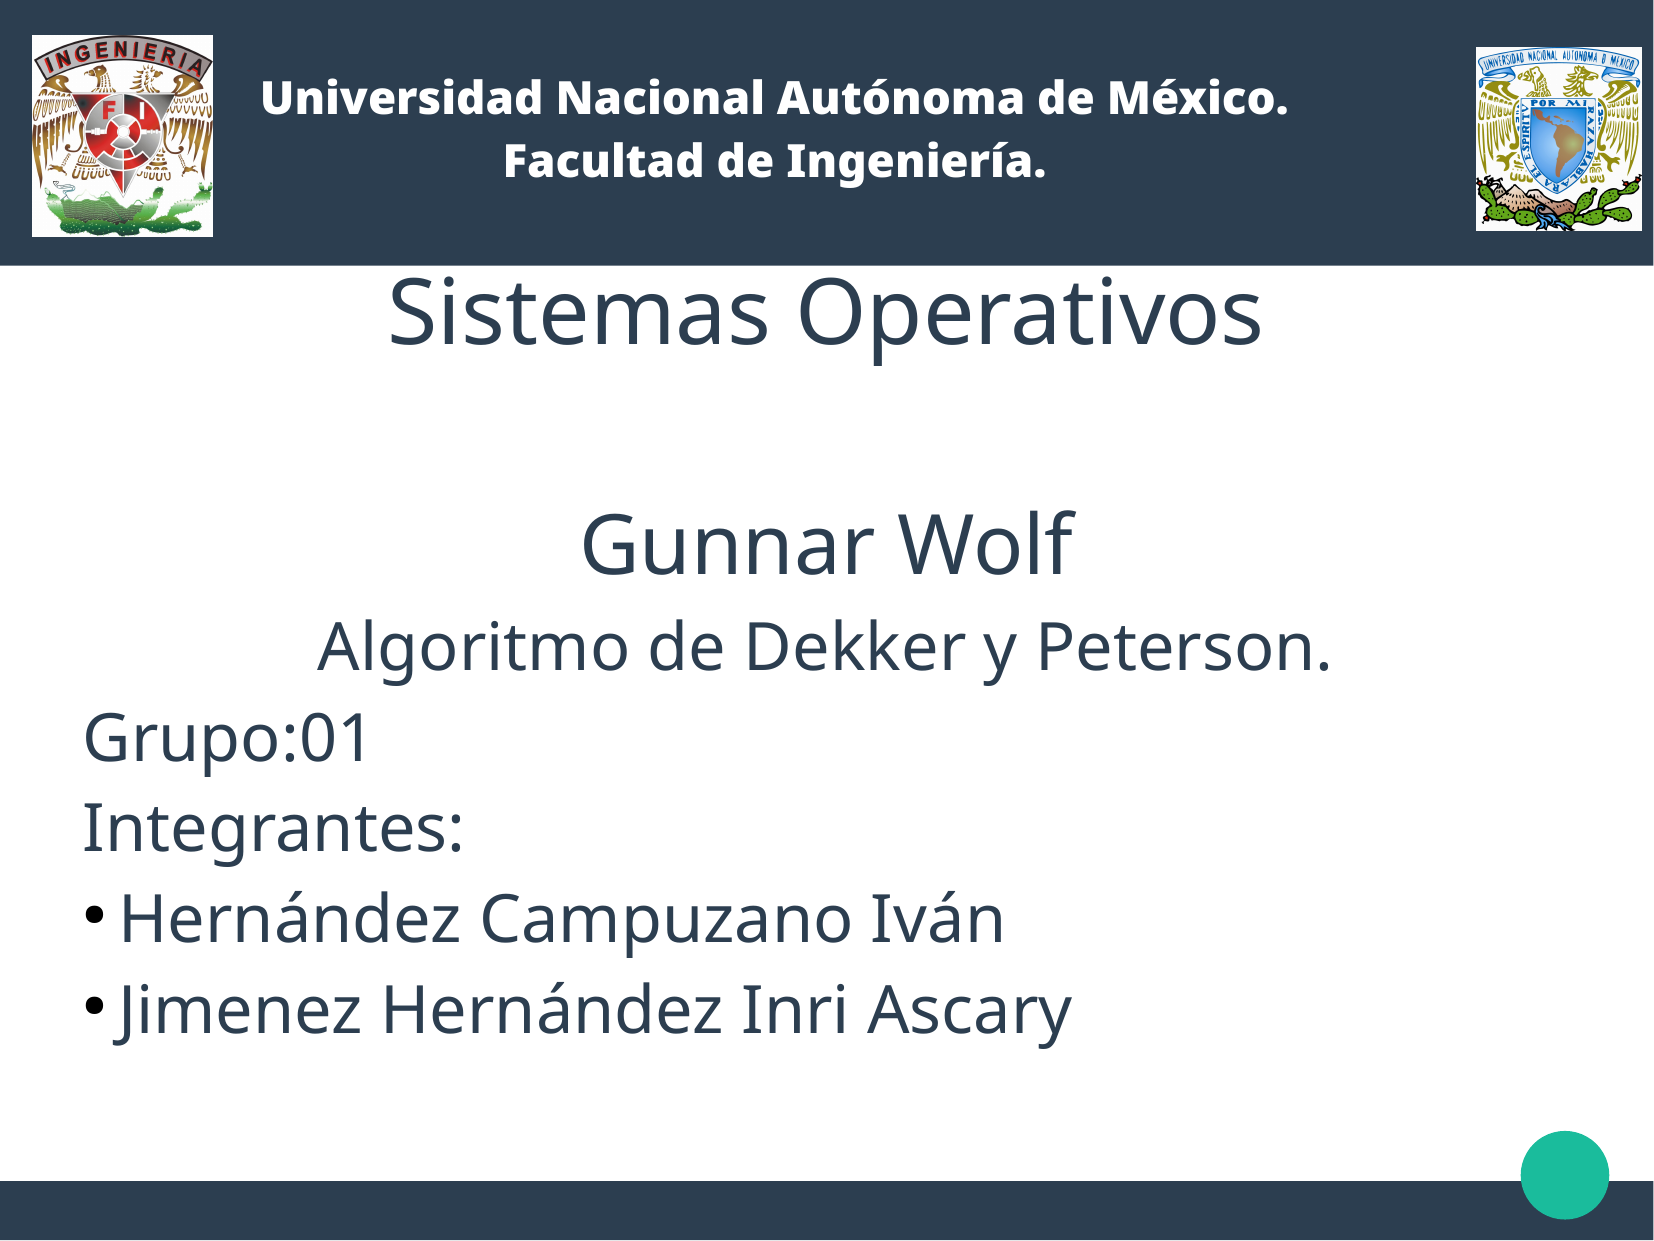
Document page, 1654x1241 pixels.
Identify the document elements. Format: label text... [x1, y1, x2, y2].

picture [1476, 47, 1642, 231]
picture [32, 35, 213, 237]
subtitle Sistemas Operativos Gunnar Wolf Algoritmo de Dekker y Peterson. Grupo:01 Integrantes: Hernández Campuzano Iván Jimenez Hernández Inri Ascary [82, 290, 1571, 1010]
title Universidad Nacional Autónoma de México. Facultad de Ingeniería. [259, 49, 1418, 207]
